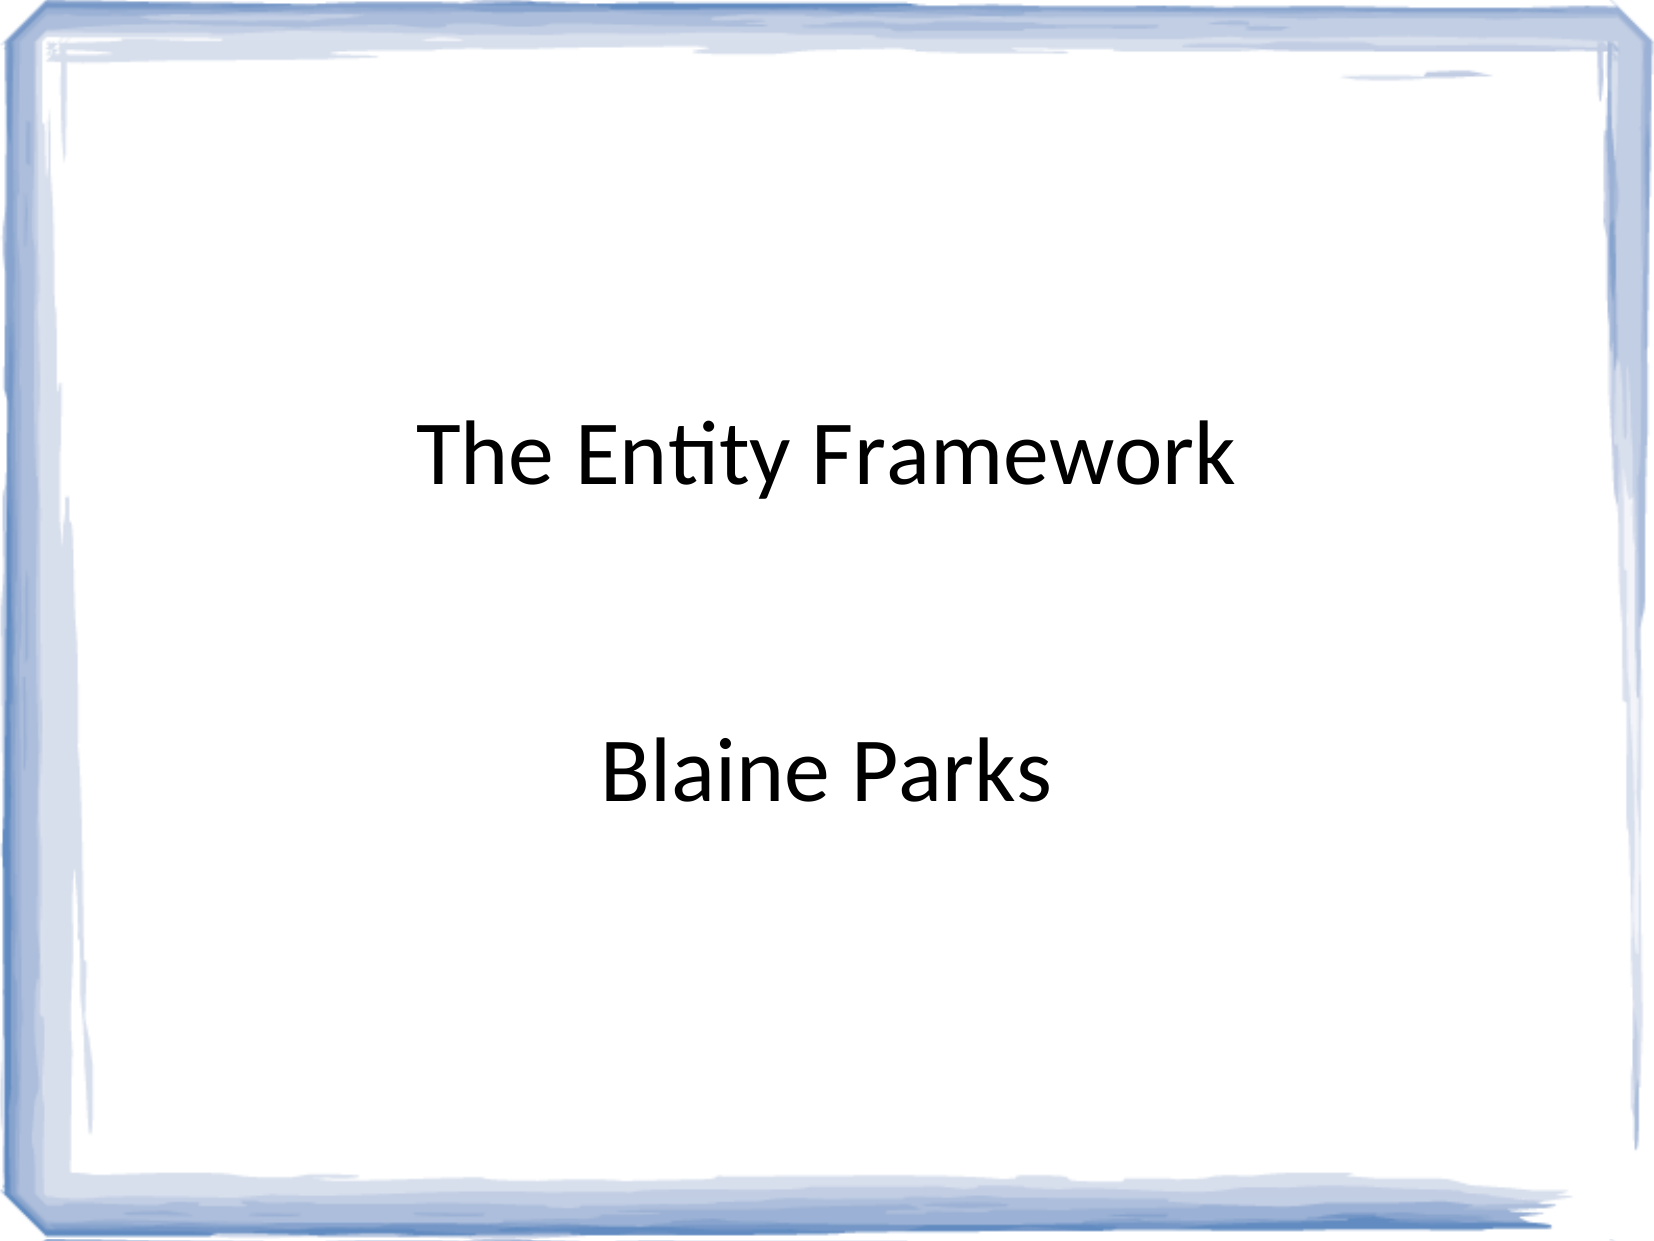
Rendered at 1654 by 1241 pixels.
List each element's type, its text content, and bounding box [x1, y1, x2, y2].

picture [0, 0, 1654, 1241]
subtitle Blaine Parks [248, 702, 1406, 1020]
title The Entity Framework [124, 385, 1530, 651]
